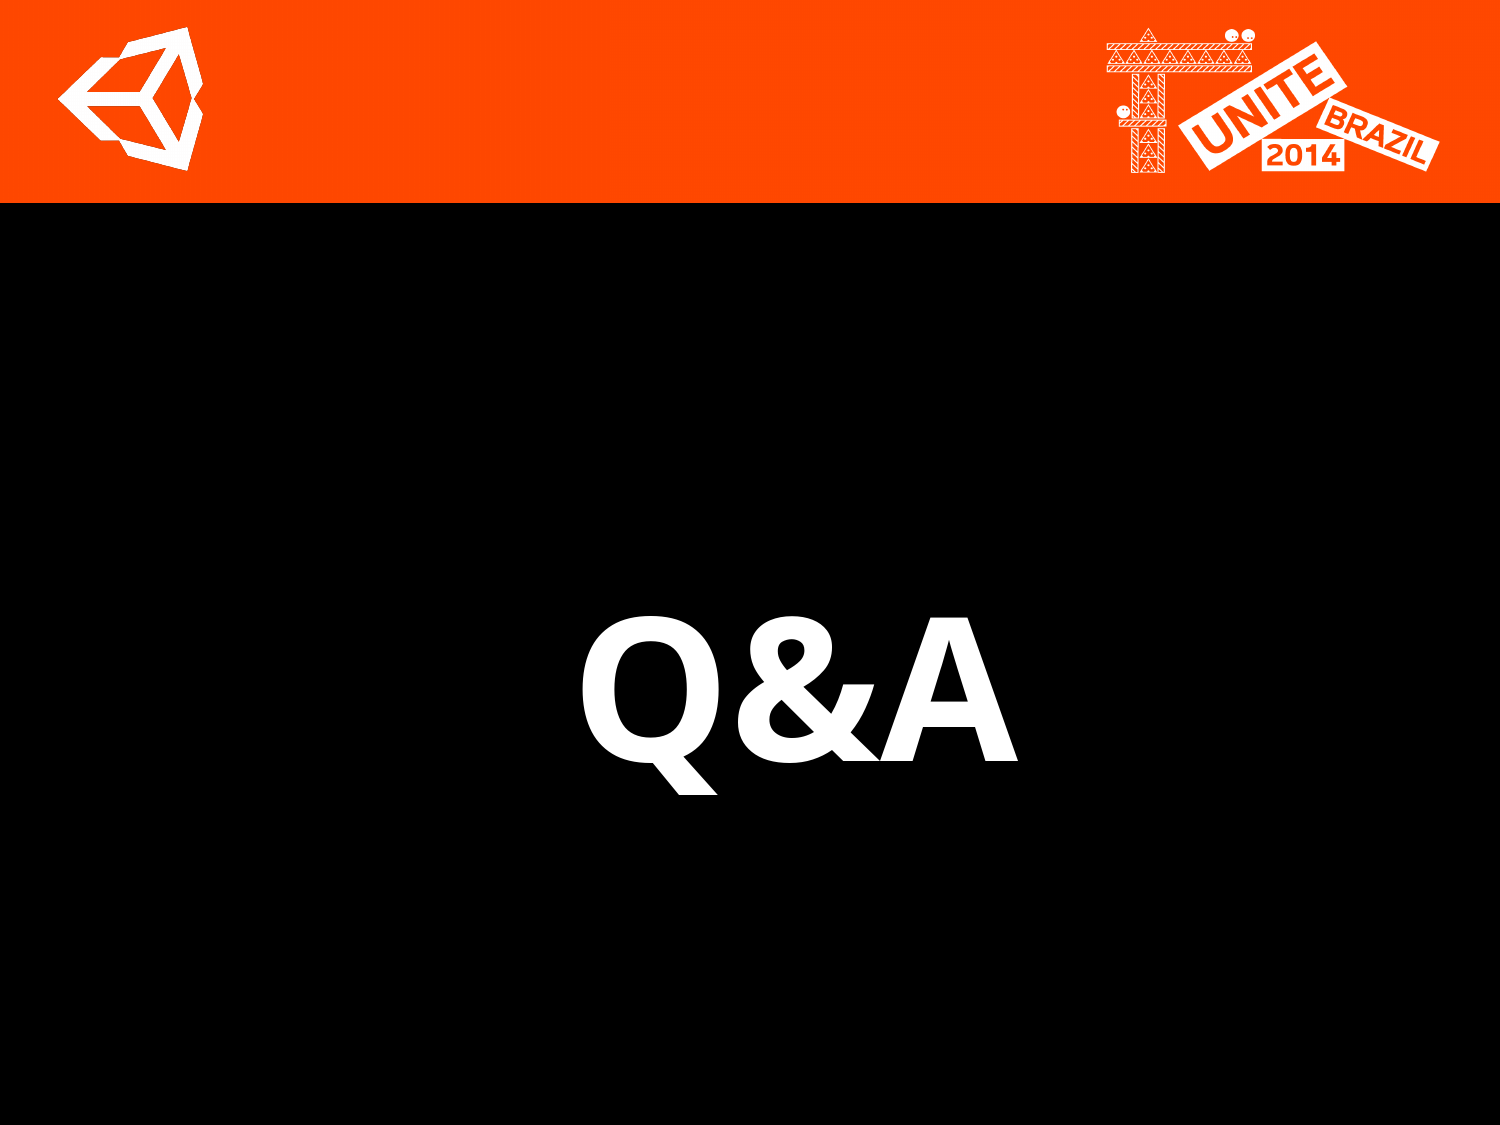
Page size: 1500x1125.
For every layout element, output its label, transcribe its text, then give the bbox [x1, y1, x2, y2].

picture [56, 26, 203, 171]
list Q&A [75, 263, 1425, 1006]
